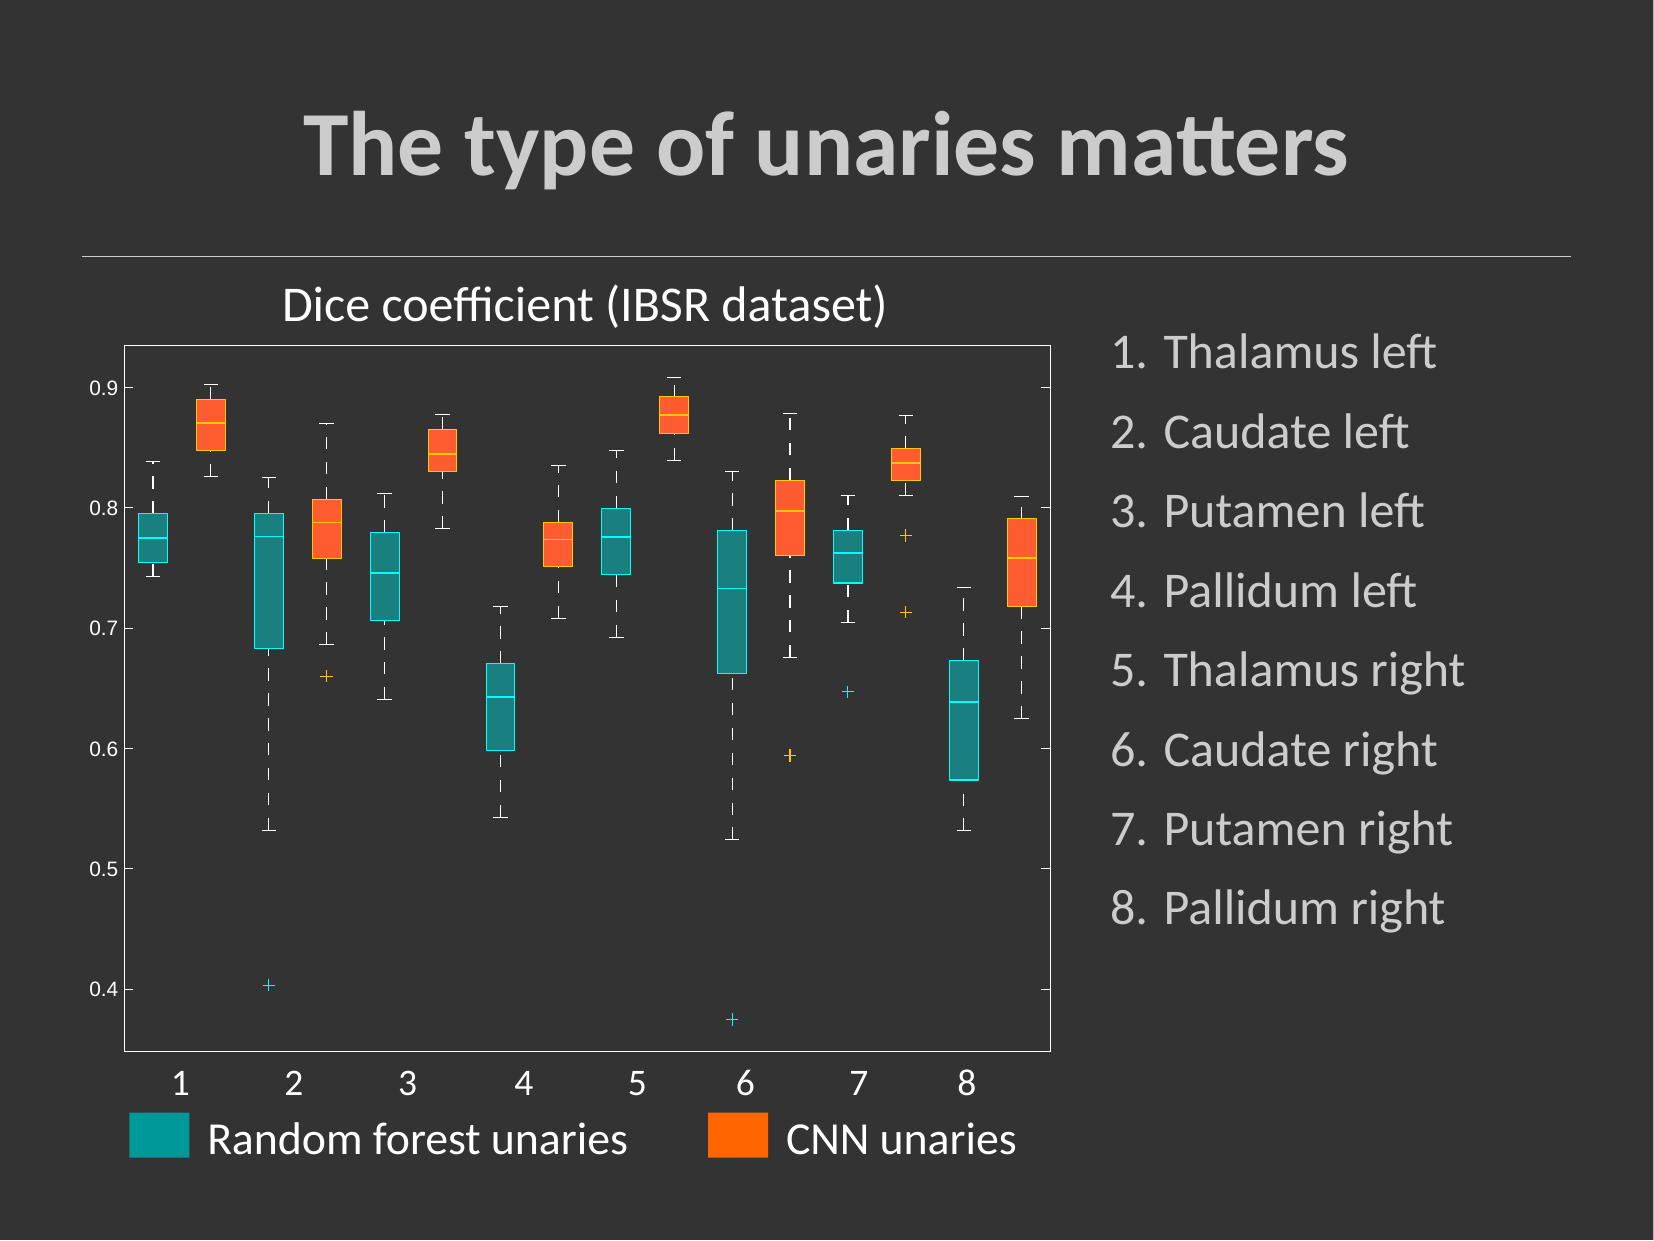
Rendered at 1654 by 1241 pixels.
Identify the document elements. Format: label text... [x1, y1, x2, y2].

text_box Random forest unaries [192, 1112, 662, 1220]
text_box CNN unaries [771, 1112, 1111, 1220]
title The type of unaries matters [82, 49, 1571, 257]
list Thalamus left Caudate left Putamen left Pallidum left Thalamus right Caudate right Putamen right Pallidum right [1092, 331, 1550, 1011]
text_box Dice coefficient (IBSR dataset) [225, 276, 946, 342]
picture [88, 337, 1060, 1083]
text_box [129, 1112, 190, 1158]
text_box [708, 1112, 769, 1158]
